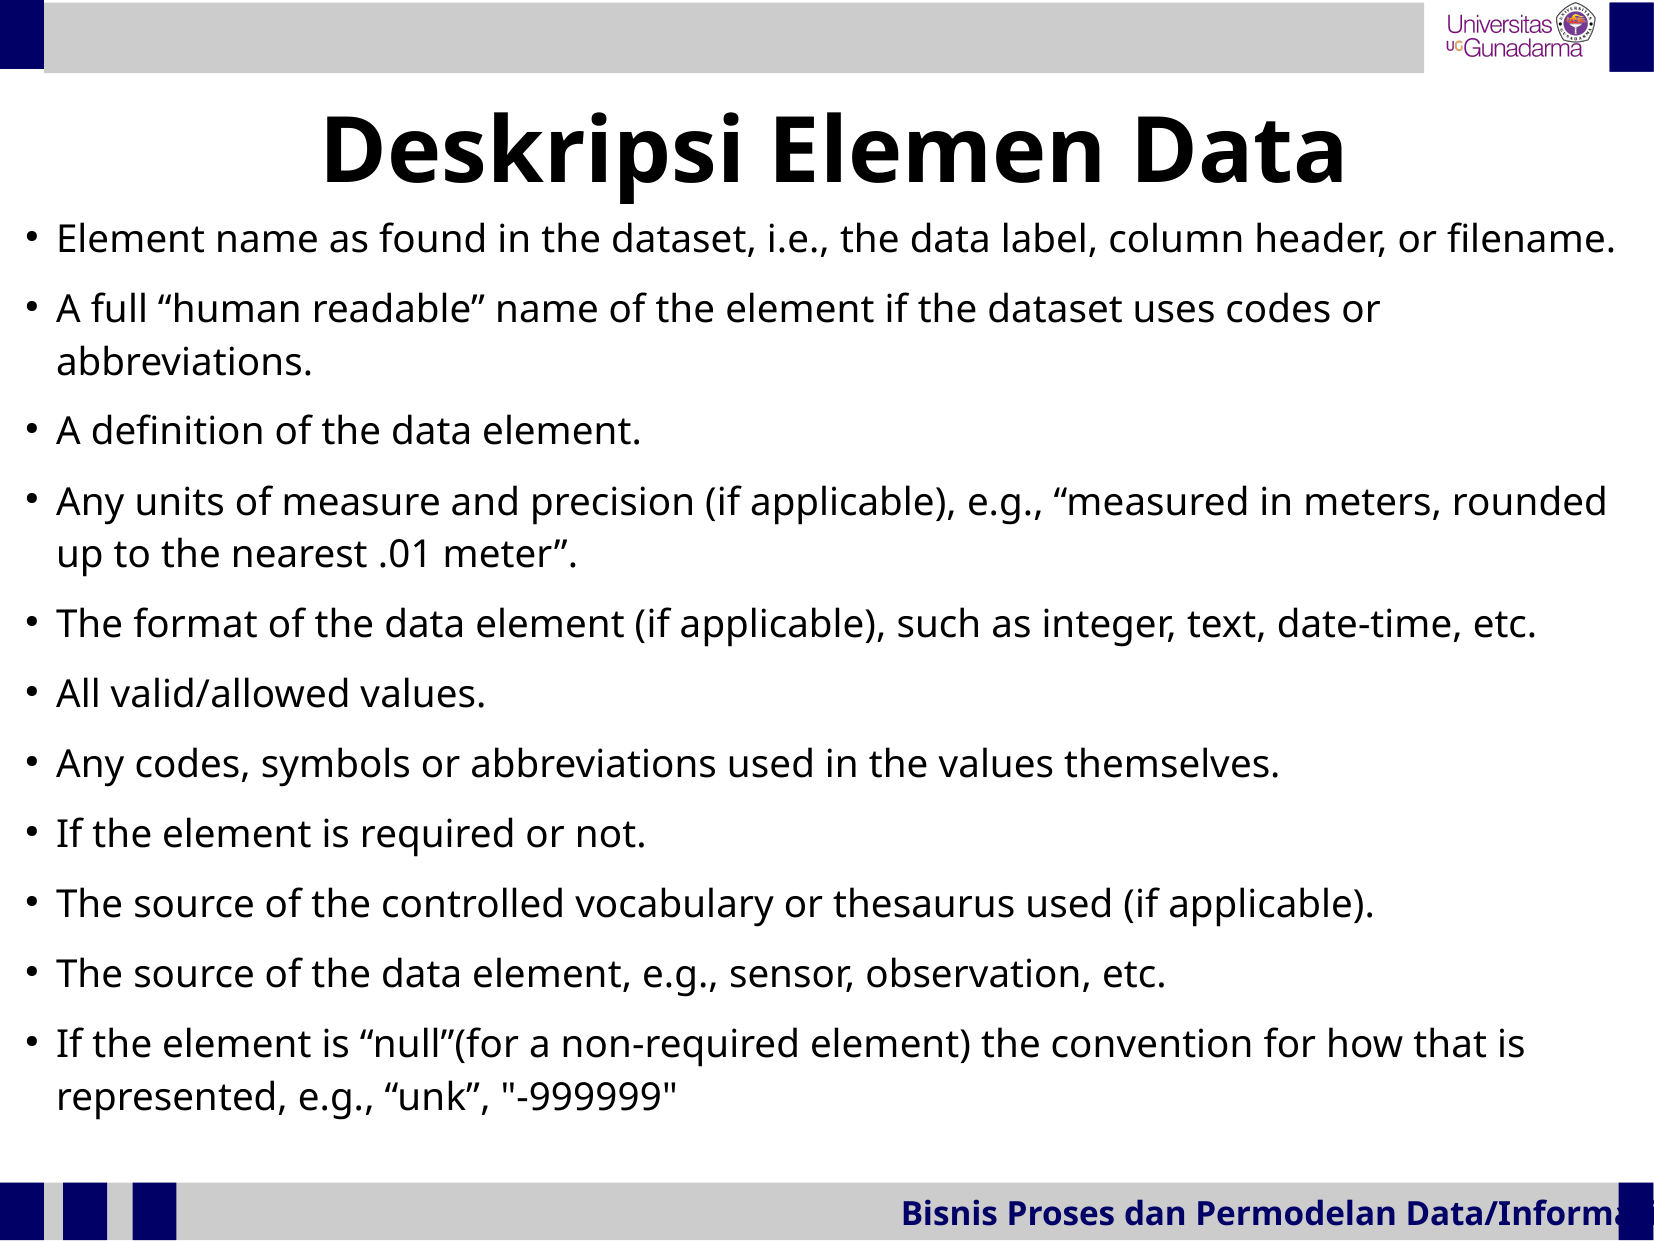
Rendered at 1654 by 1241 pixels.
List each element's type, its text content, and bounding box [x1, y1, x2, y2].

list Element name as found in the dataset, i.e., the data label, column header, or filename. A full “human readable” name of the element if the dataset uses codes or abbreviations. A definition of the data element. Any units of measure and precision (if applicable), e.g., “measured in meters, rounded up to the nearest .01 meter”. The format of the data element (if applicable), such as integer, text, date-time, etc. All valid/allowed values. Any codes, symbols or abbreviations used in the values themselves. If the element is required or not. The source of the controlled vocabulary or thesaurus used (if applicable). The source of the data element, e.g., sensor, observation, etc. If the element is “null”(for a non-required element) the convention for how that is represented, e.g., “unk”, "-999999" [14, 210, 1630, 1171]
title Deskripsi Elemen Data [78, 84, 1592, 210]
picture [1437, 2, 1610, 62]
